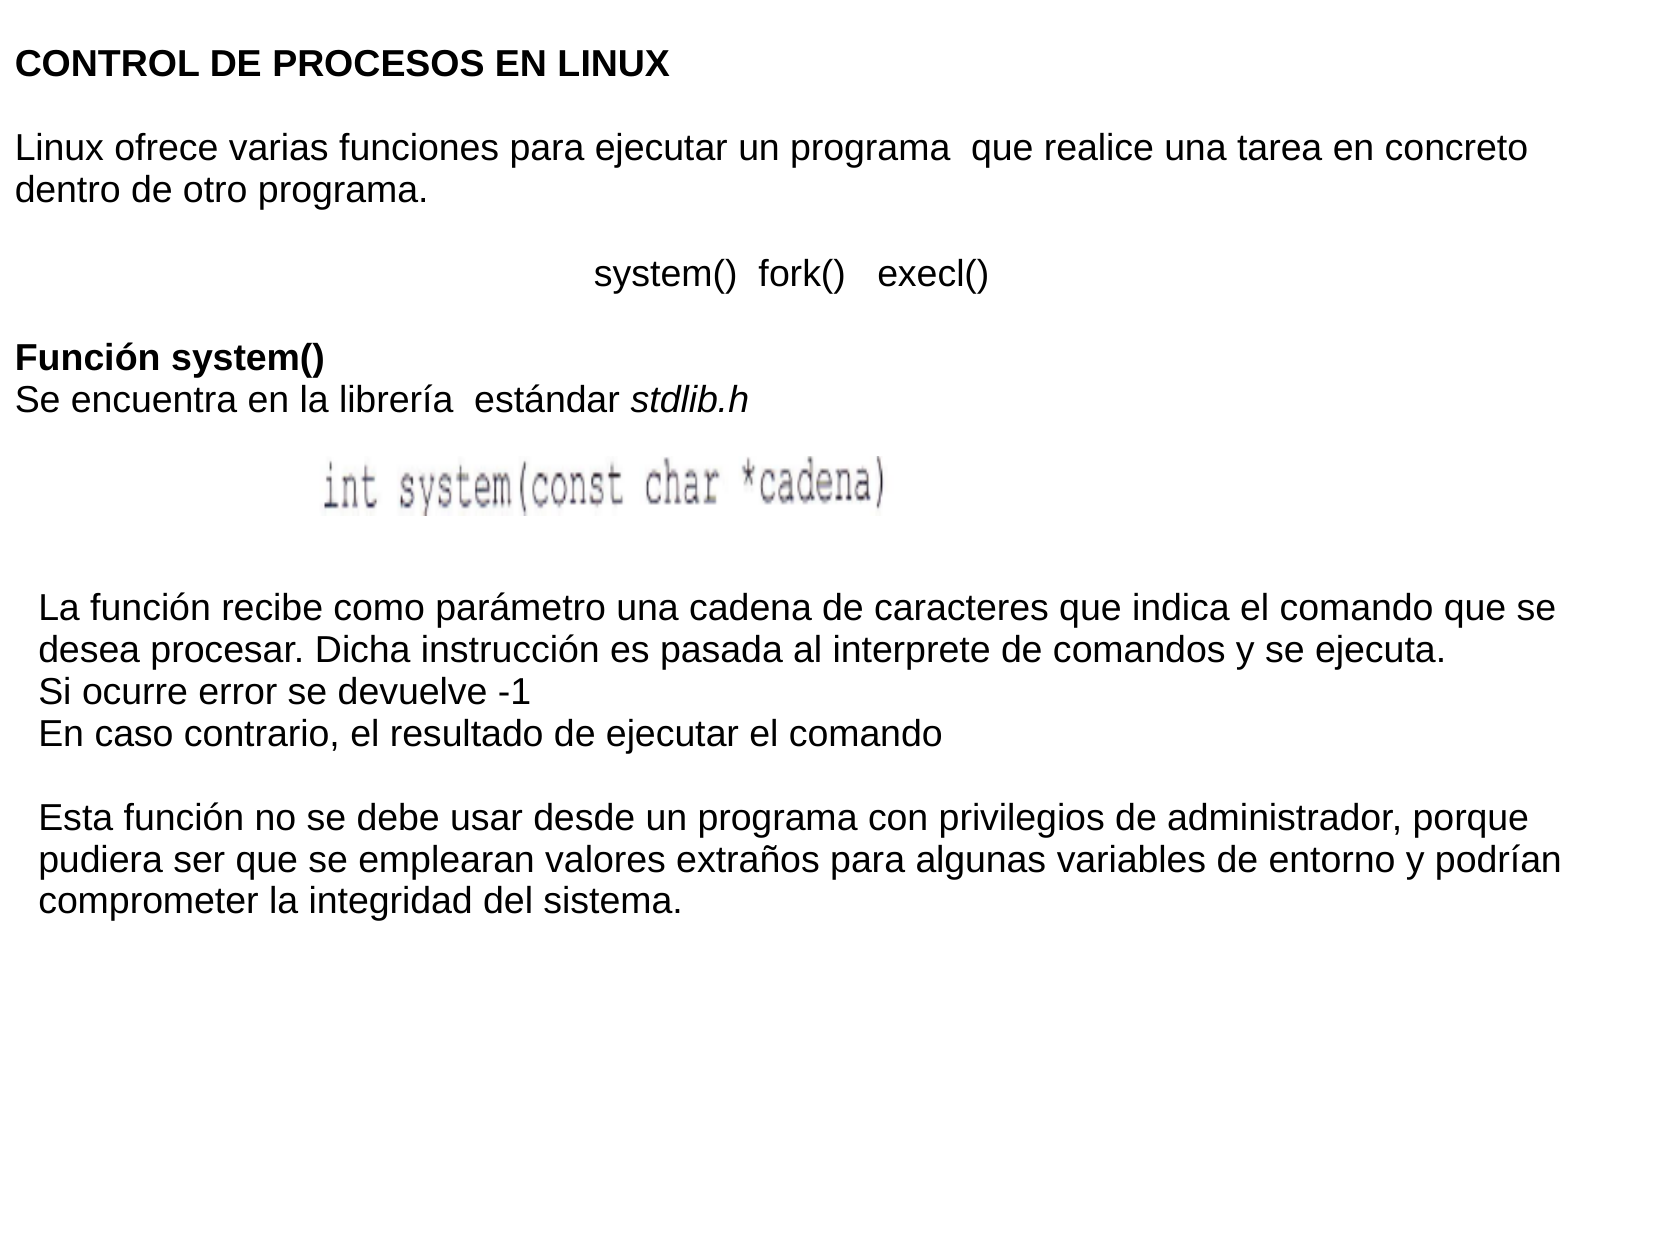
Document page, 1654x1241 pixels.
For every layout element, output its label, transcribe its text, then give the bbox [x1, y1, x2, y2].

text_box La función recibe como parámetro una cadena de caracteres que indica el comando que se desea procesar. Dicha instrucción es pasada al interprete de comandos y se ejecuta. Si ocurre error se devuelve -1 En caso contrario, el resultado de ejecutar el comando Esta función no se debe usar desde un programa con privilegios de administrador, porque pudiera ser que se emplearan valores extraños para algunas variables de entorno y podrían comprometer la integridad del sistema. [23, 578, 1619, 972]
text_box CONTROL DE PROCESOS EN LINUX Linux ofrece varias funciones para ejecutar un programa que realice una tarea en concreto dentro de otro programa. system() fork() execl() Función system() Se encuentra en la librería estándar stdlib.h [0, 35, 1595, 517]
picture [318, 456, 900, 517]
